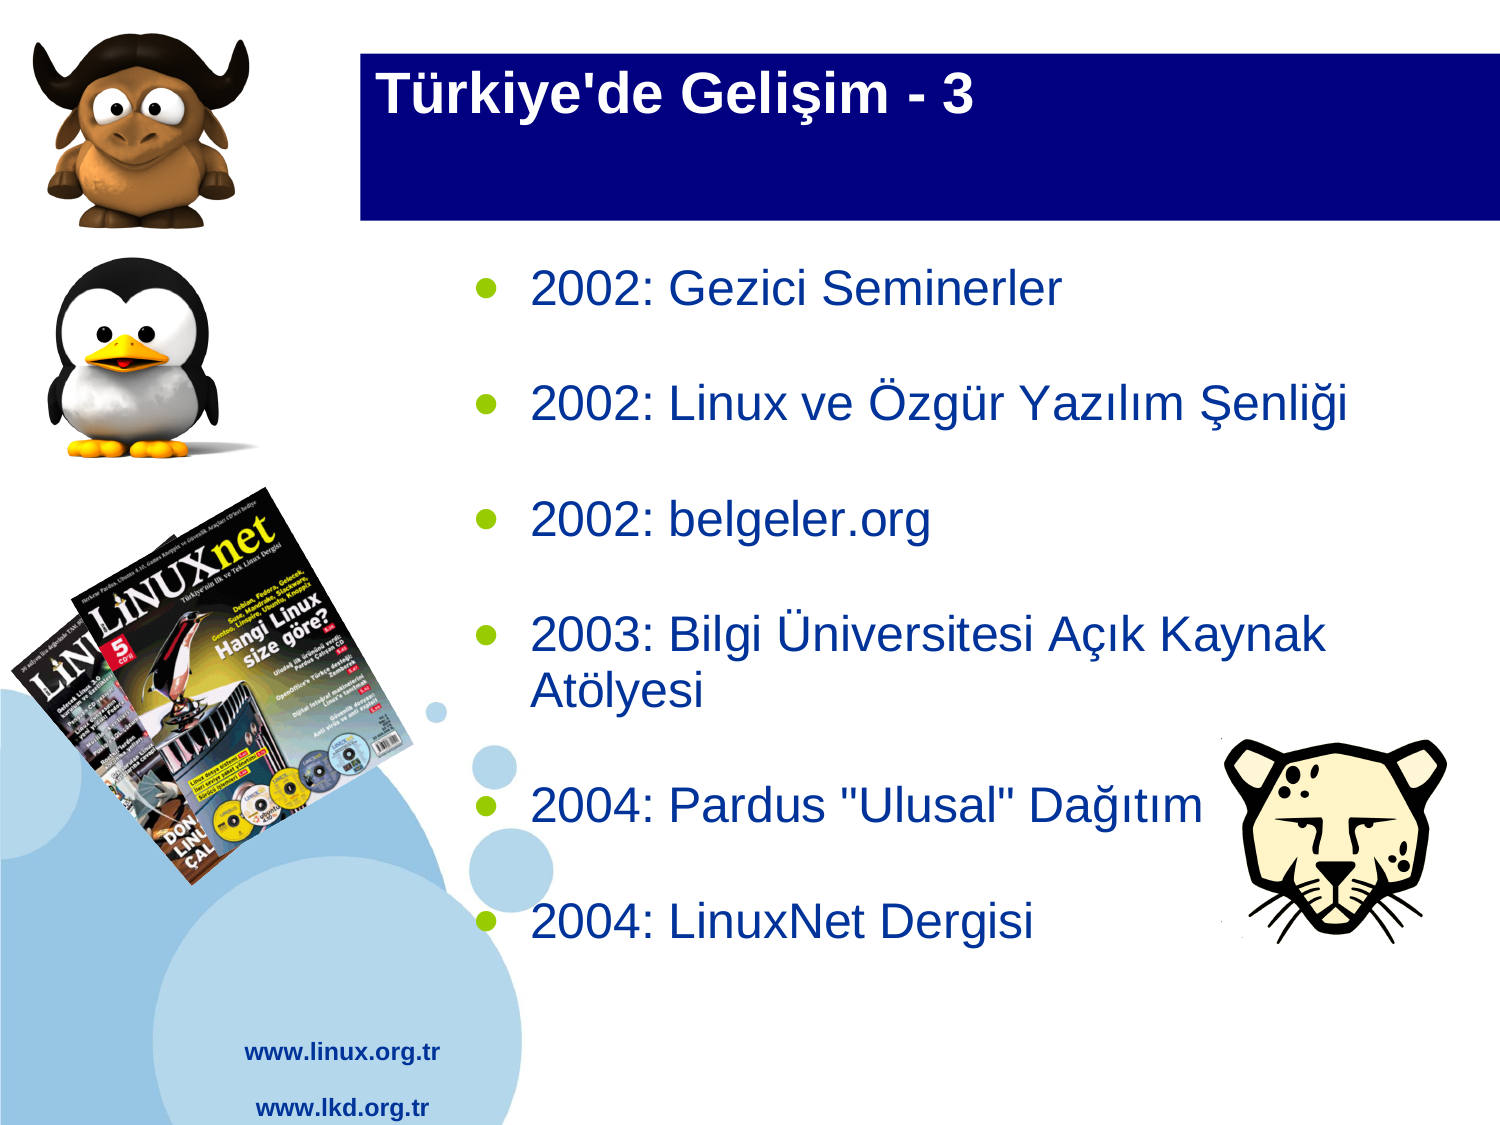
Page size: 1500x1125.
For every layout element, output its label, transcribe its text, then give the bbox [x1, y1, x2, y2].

list 2002: Gezici Seminerler 2002: Linux ve Özgür Yazılım Şenliği 2002: belgeler.org 2003: Bilgi Üniversitesi Açık Kaynak Atölyesi 2004: Pardus "Ulusal" Dağıtım 2004: LinuxNet Dergisi [459, 252, 1471, 957]
picture [29, 29, 255, 242]
picture [1221, 738, 1447, 944]
picture [0, 486, 625, 1125]
picture [35, 247, 261, 473]
title Türkiye'de Gelişim - 3 [360, 53, 1500, 221]
